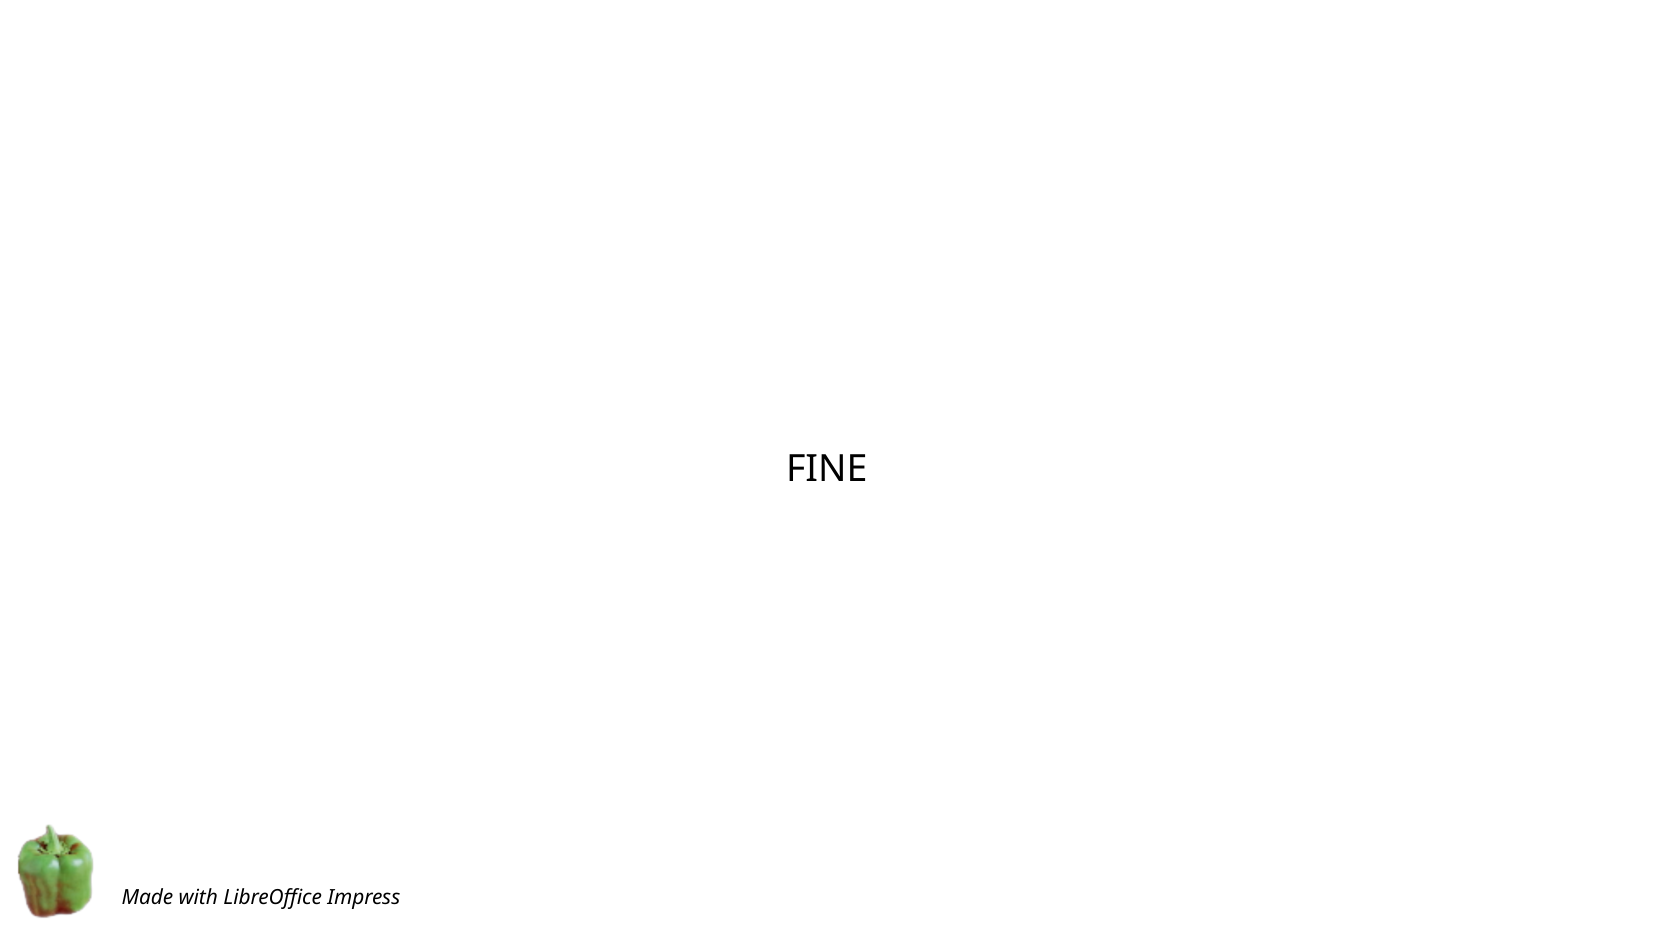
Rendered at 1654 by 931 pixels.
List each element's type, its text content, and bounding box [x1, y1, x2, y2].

text_box Made with LibreOffice Impress [88, 874, 434, 931]
text_box FINE [703, 434, 951, 496]
picture [5, 820, 108, 923]
